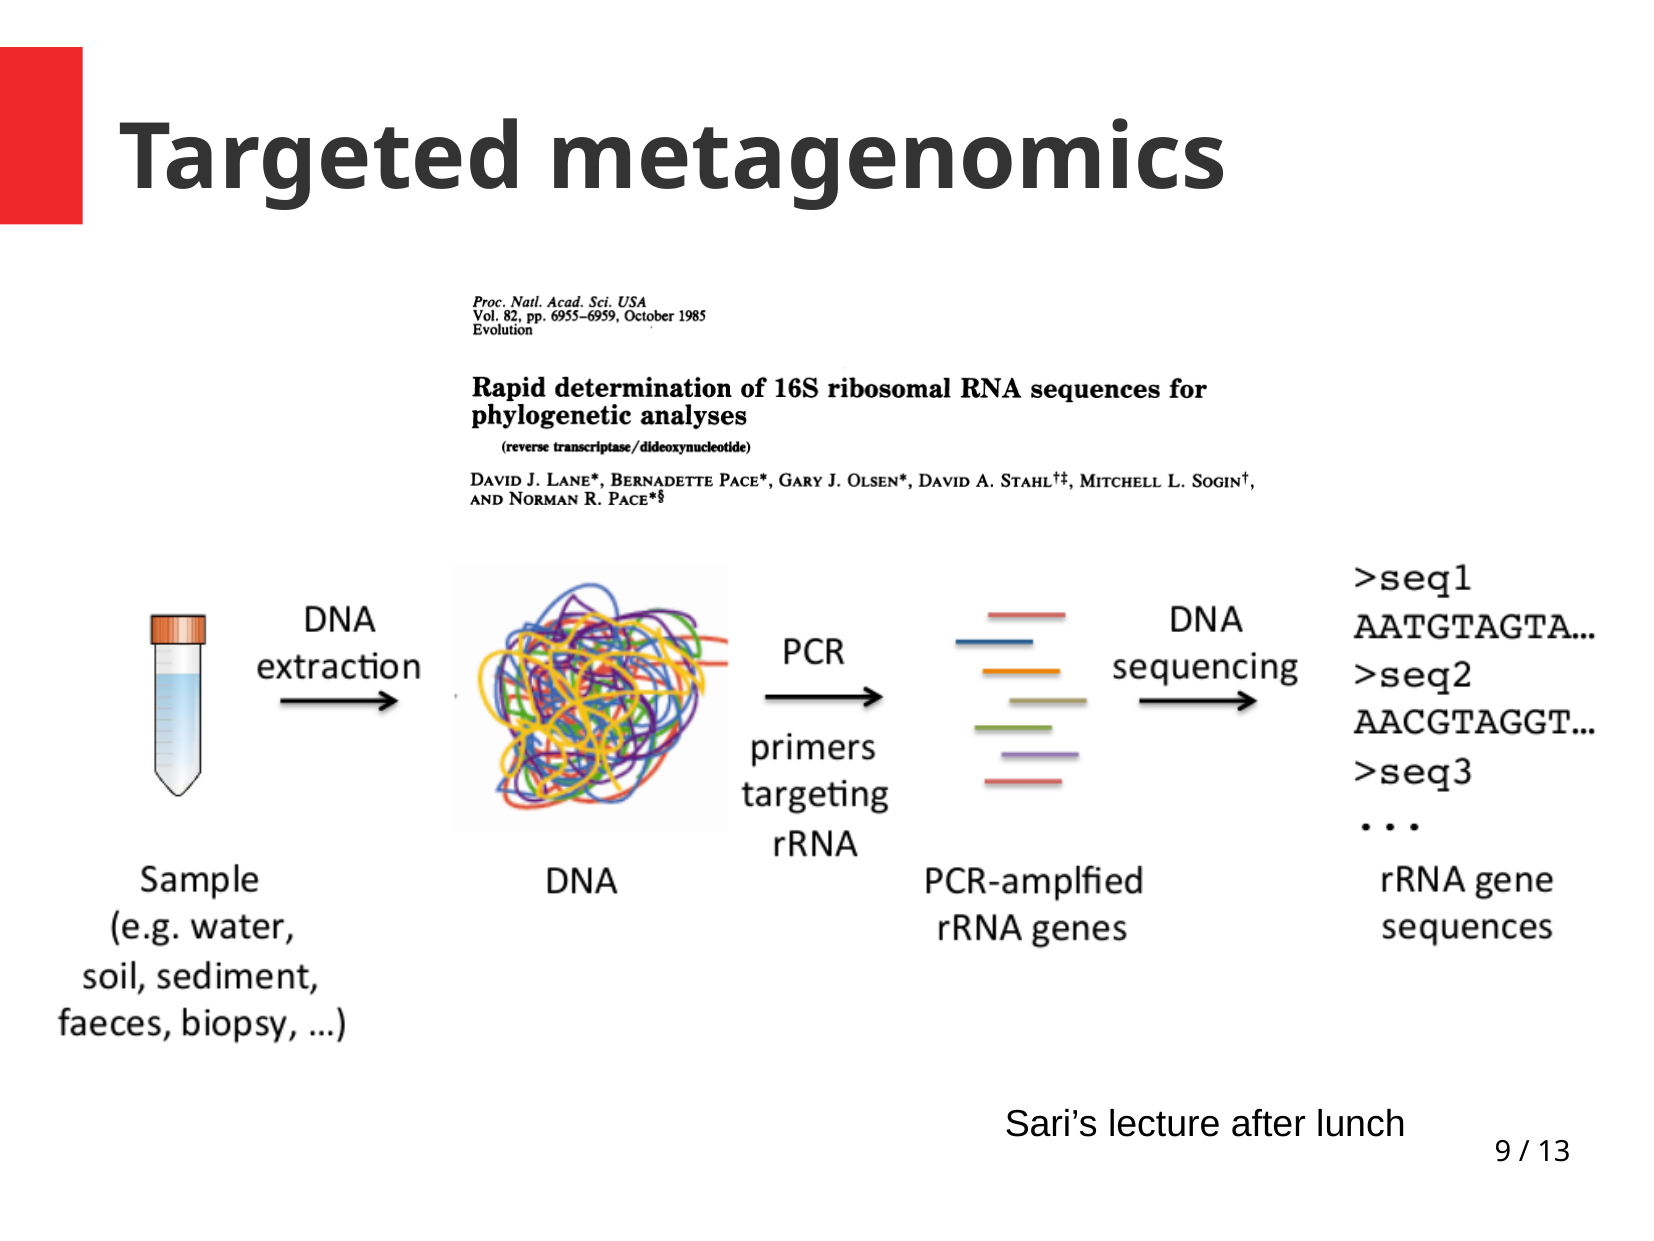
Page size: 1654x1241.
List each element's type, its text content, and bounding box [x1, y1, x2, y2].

picture [465, 284, 1259, 515]
title Targeted metagenomics [118, 49, 1571, 257]
text_box Sari’s lecture after lunch [990, 1095, 1441, 1156]
picture [0, 519, 1654, 1084]
